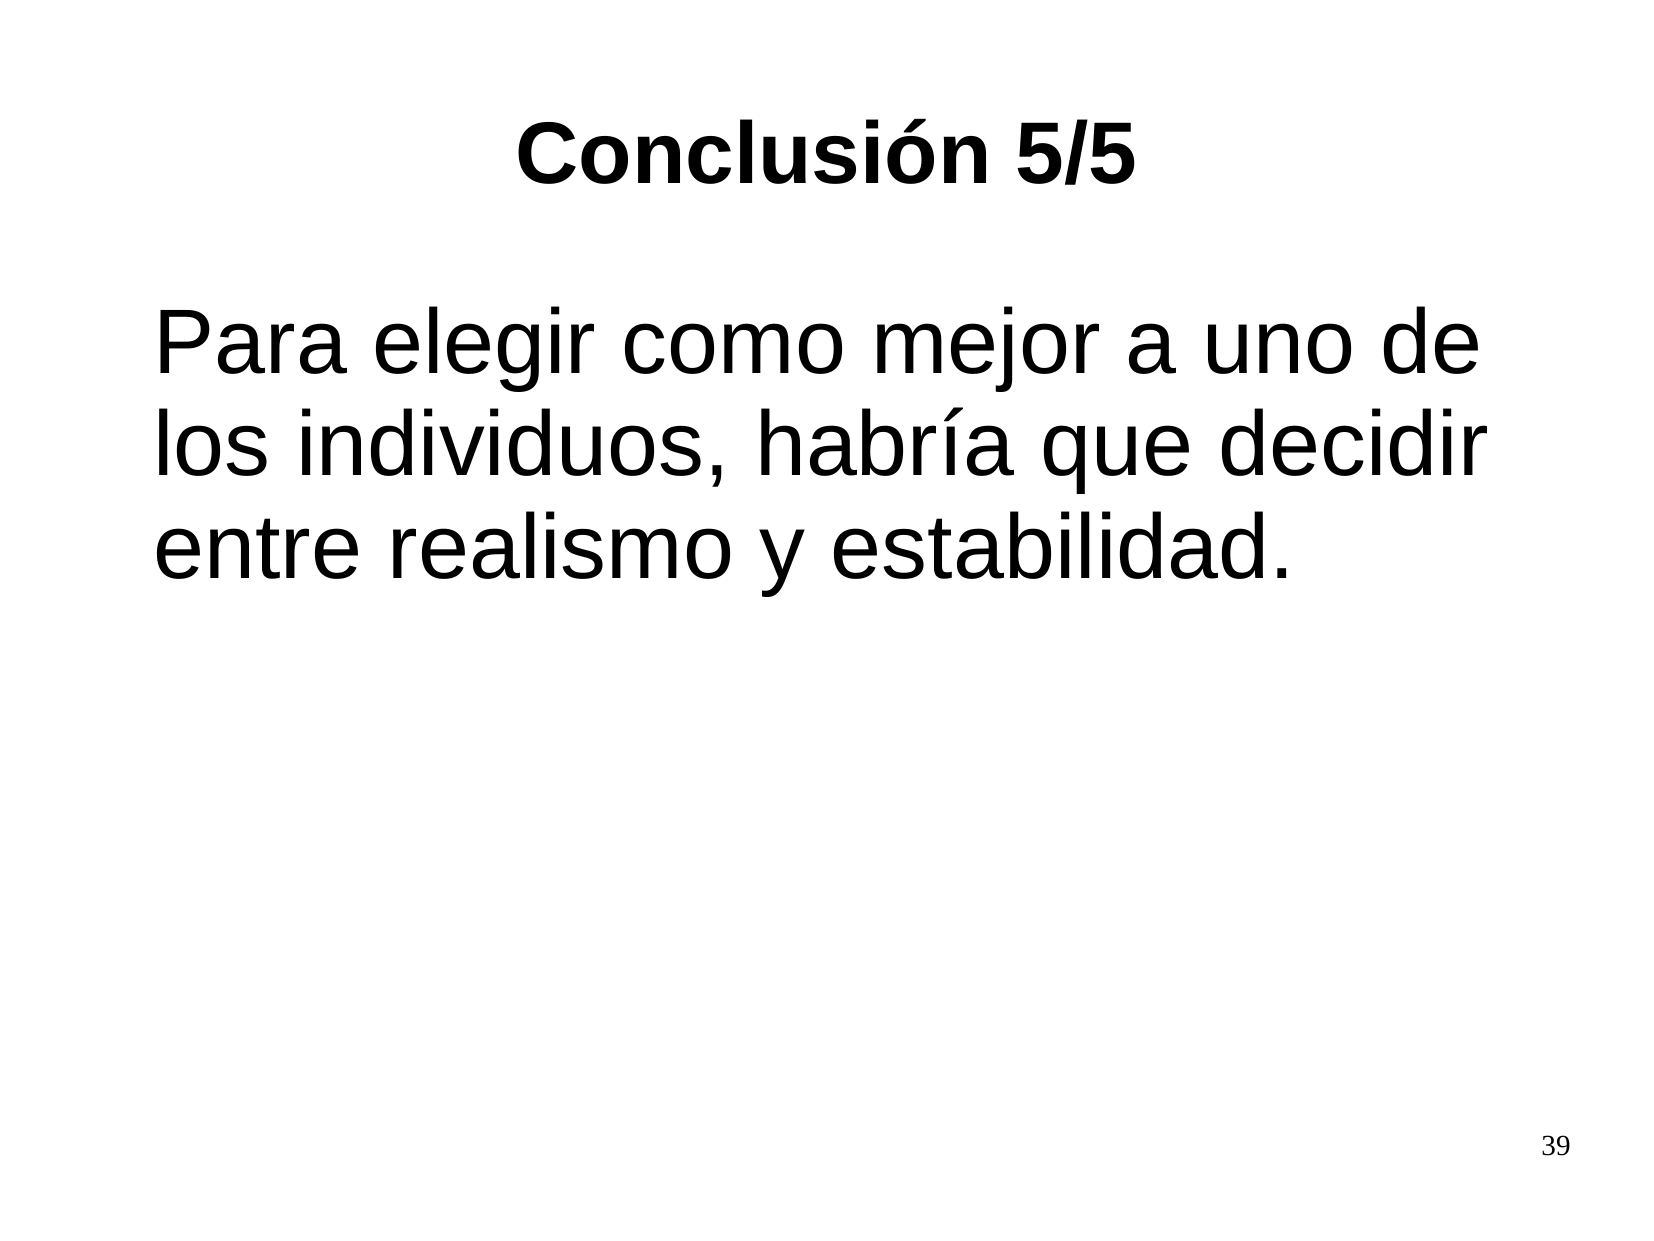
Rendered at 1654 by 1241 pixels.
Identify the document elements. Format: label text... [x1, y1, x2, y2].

title Conclusión 5/5 [82, 49, 1571, 257]
list Para elegir como mejor a uno de los individuos, habría que decidir entre realismo y estabilidad. [82, 290, 1571, 1010]
